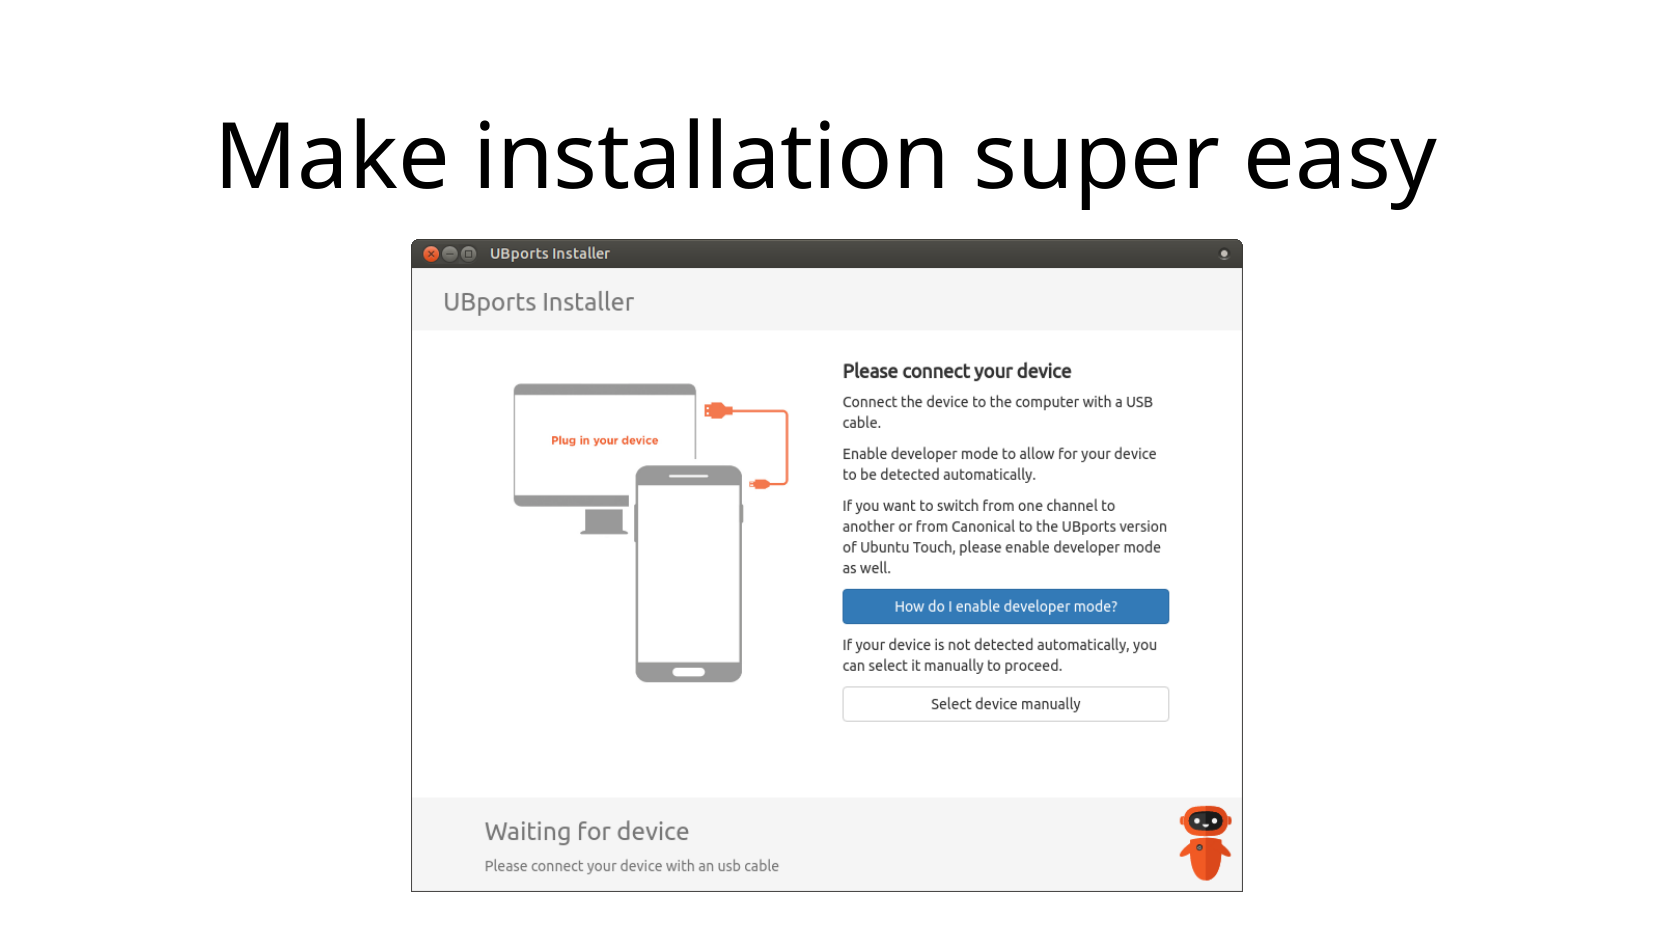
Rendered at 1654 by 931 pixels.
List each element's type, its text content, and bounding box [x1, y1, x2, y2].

title Make installation super easy [82, 49, 1571, 257]
picture [411, 239, 1243, 892]
